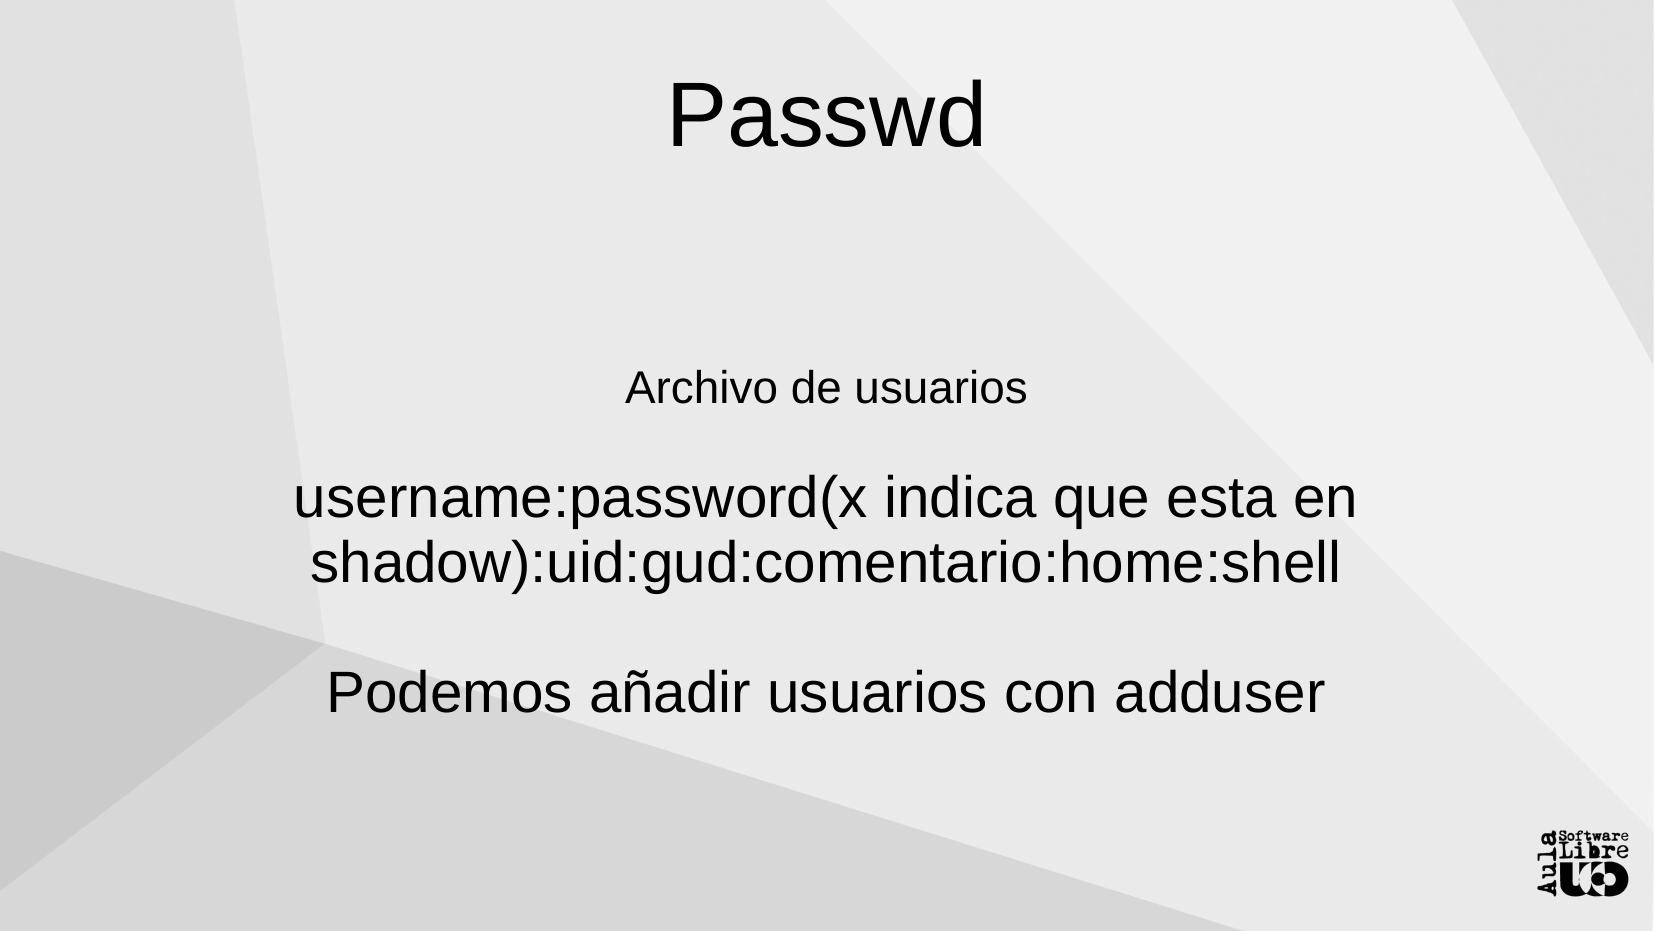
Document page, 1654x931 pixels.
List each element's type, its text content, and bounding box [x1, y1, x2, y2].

title Passwd [82, 37, 1571, 193]
picture [0, 0, 1654, 931]
subtitle Archivo de usuarios username:password(x indica que esta en shadow):uid:gud:comentario:home:shell Podemos añadir usuarios con adduser [82, 209, 1571, 877]
